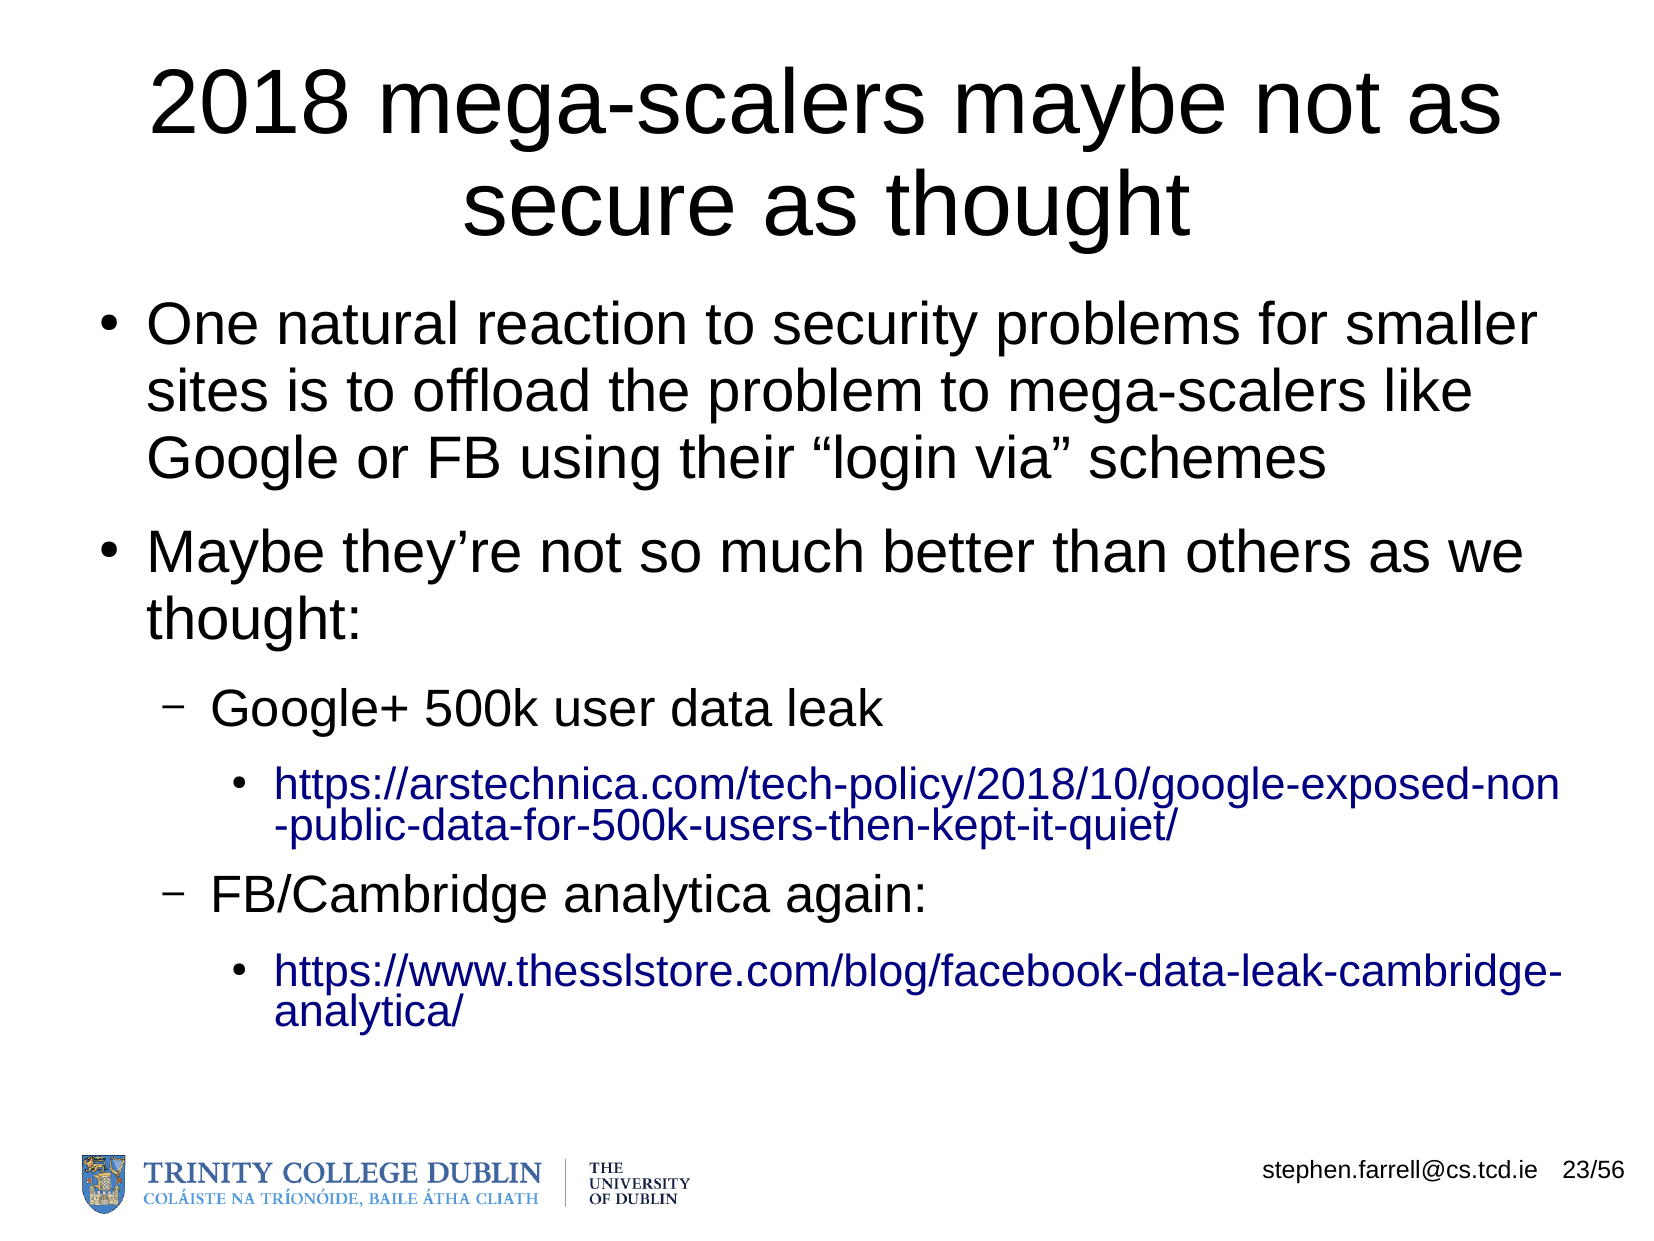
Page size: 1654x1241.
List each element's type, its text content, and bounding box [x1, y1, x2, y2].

title 2018 mega-scalers maybe not as secure as thought [82, 49, 1571, 257]
list One natural reaction to security problems for smaller sites is to offload the problem to mega-scalers like Google or FB using their “login via” schemes Maybe they’re not so much better than others as we thought: Google+ 500k user data leak https://arstechnica.com/tech-policy/2018/10/google-exposed-non-public-data-for-500k-users-then-kept-it-quiet/ FB/Cambridge analytica again: https://www.thesslstore.com/blog/facebook-data-leak-cambridge-analytica/ [82, 290, 1571, 1010]
picture [82, 1155, 694, 1214]
